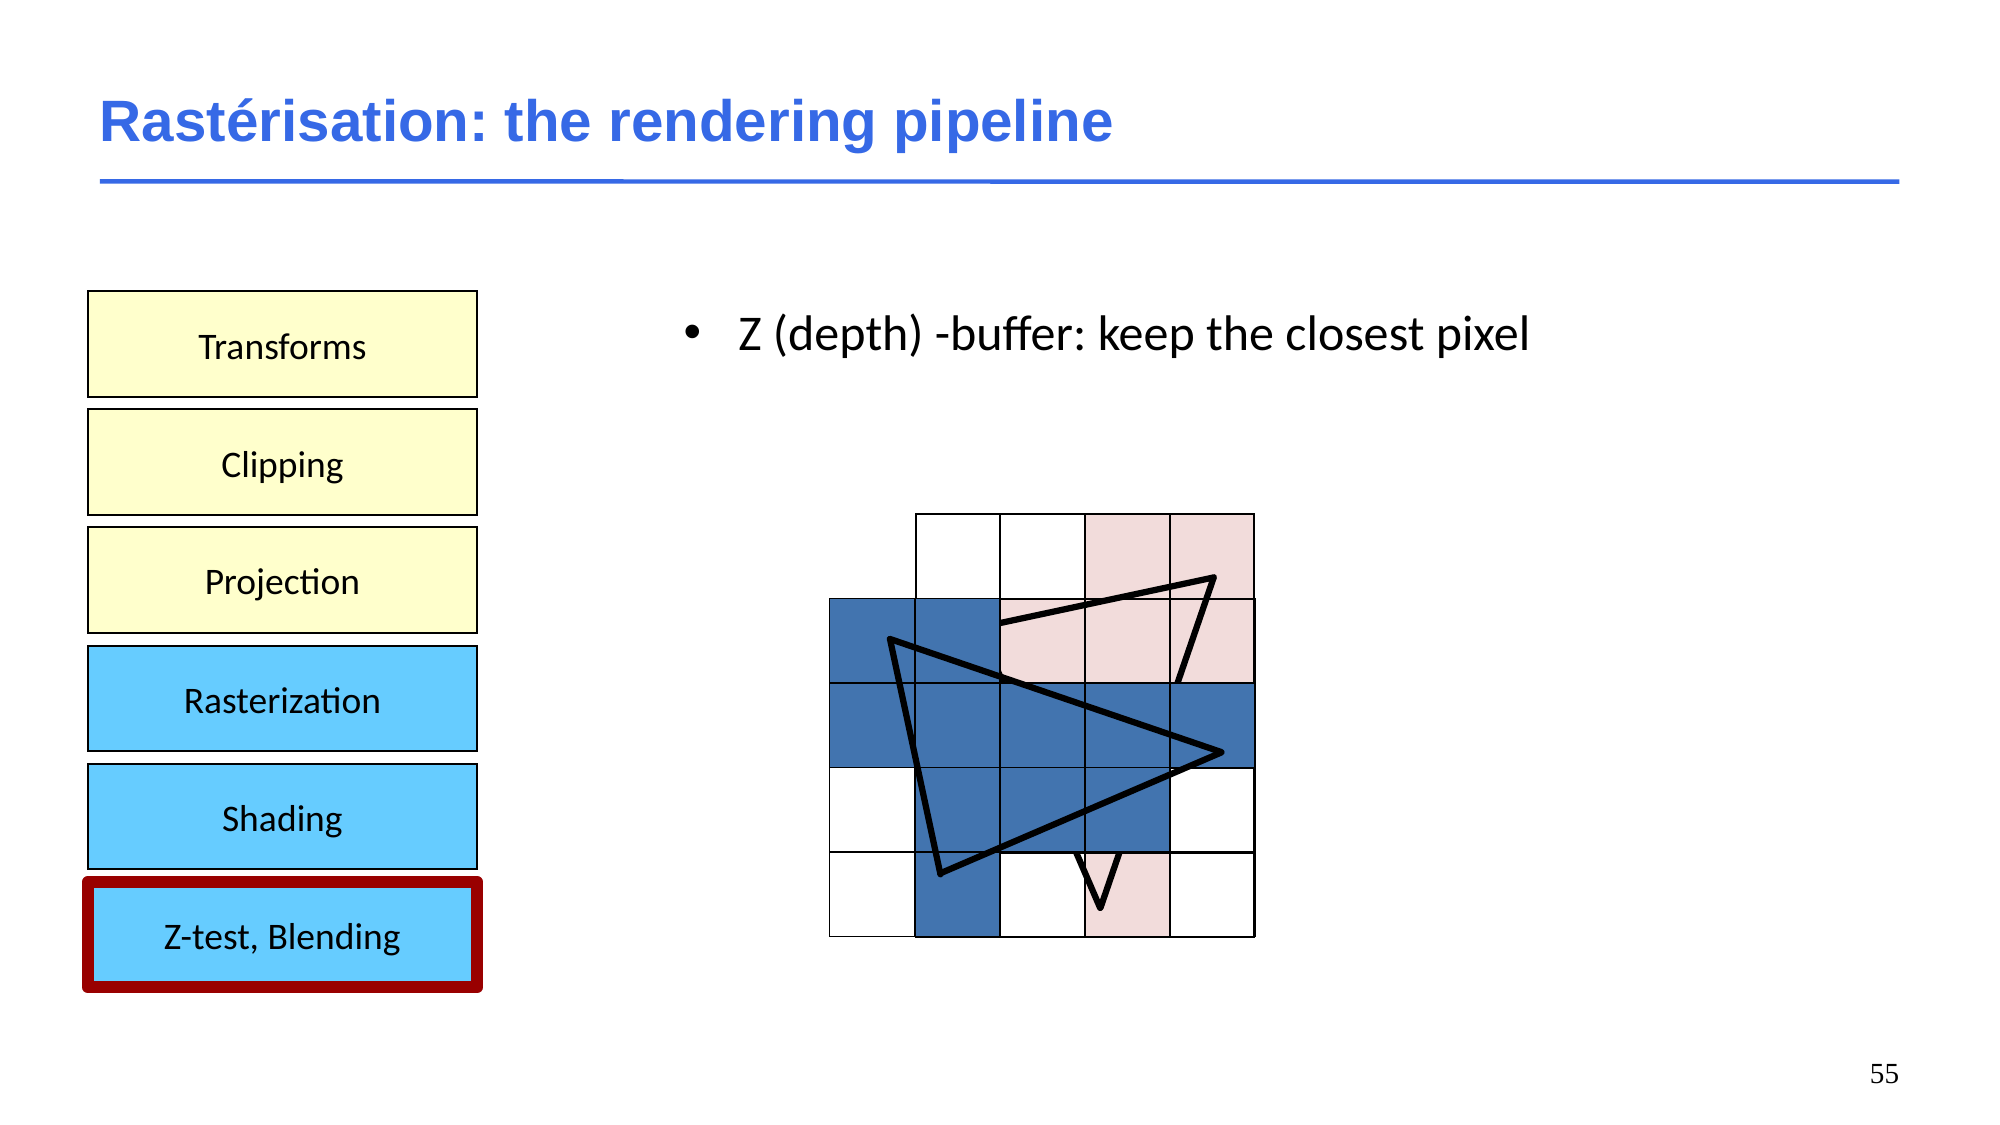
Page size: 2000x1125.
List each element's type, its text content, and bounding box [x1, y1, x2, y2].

text_box [1182, 599, 1254, 682]
text_box [895, 645, 1211, 868]
text_box [1086, 853, 1115, 897]
list [112, 975, 1912, 1088]
text_box [1001, 599, 1084, 619]
text_box [1001, 853, 1084, 936]
text_box [1171, 599, 1202, 682]
title Rastérisation: the rendering pipeline [99, 27, 1900, 215]
text_box Transforms [87, 291, 478, 397]
text_box [1138, 583, 1208, 598]
text_box [1171, 853, 1254, 936]
text_box Z (depth) -buffer: keep the closest pixel [668, 293, 1575, 641]
text_box Rasterization [87, 645, 478, 752]
text_box [1086, 853, 1169, 936]
text_box [1001, 609, 1084, 682]
text_box [829, 514, 1255, 938]
text_box [1086, 599, 1169, 682]
text_box [1035, 684, 1255, 851]
text_box [1001, 779, 1169, 852]
text_box Projection [87, 526, 478, 633]
text_box Clipping [87, 409, 478, 515]
text_box Shading [87, 763, 478, 870]
text_box Z-test, Blending [94, 888, 471, 981]
